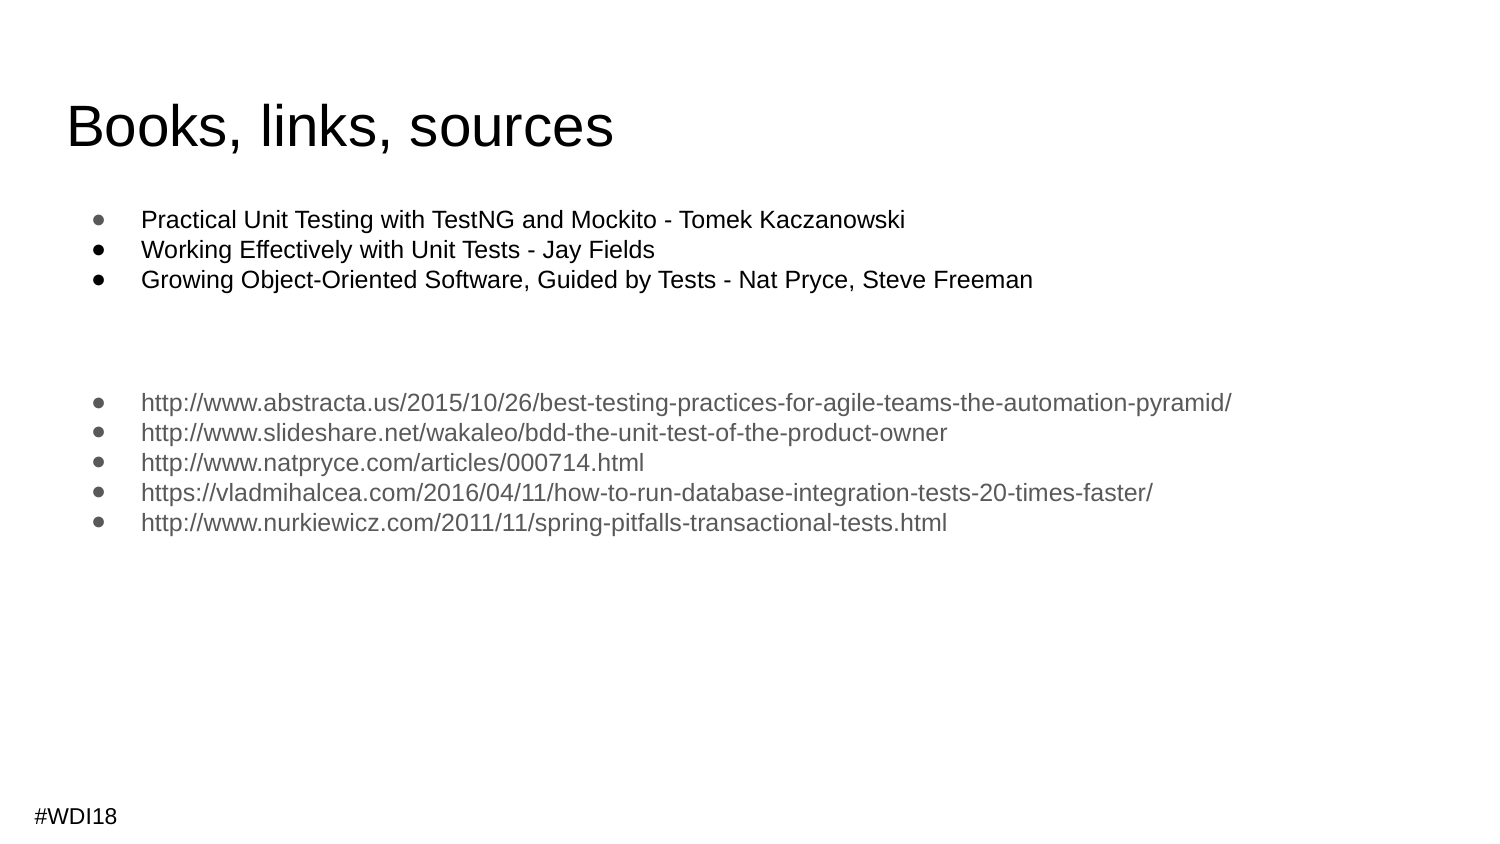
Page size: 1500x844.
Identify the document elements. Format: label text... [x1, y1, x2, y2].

text_box #WDI18 [0, 786, 247, 844]
title Books, links, sources [51, 72, 1449, 167]
list Practical Unit Testing with TestNG and Mockito - Tomek Kaczanowski Working Effectively with Unit Tests - Jay Fields Growing Object-Oriented Software, Guided by Tests - Nat Pryce, Steve Freeman http://www.abstracta.us/2015/10/26/best-testing-practices-for-agile-teams-the-automation-pyramid/ http://www.slideshare.net/wakaleo/bdd-the-unit-test-of-the-product-owner http://www.natpryce.com/articles/000714.html https://vladmihalcea.com/2016/04/11/how-to-run-database-integration-tests-20-times-faster/ http://www.nurkiewicz.com/2011/11/spring-pitfalls-transactional-tests.html [51, 189, 1449, 683]
